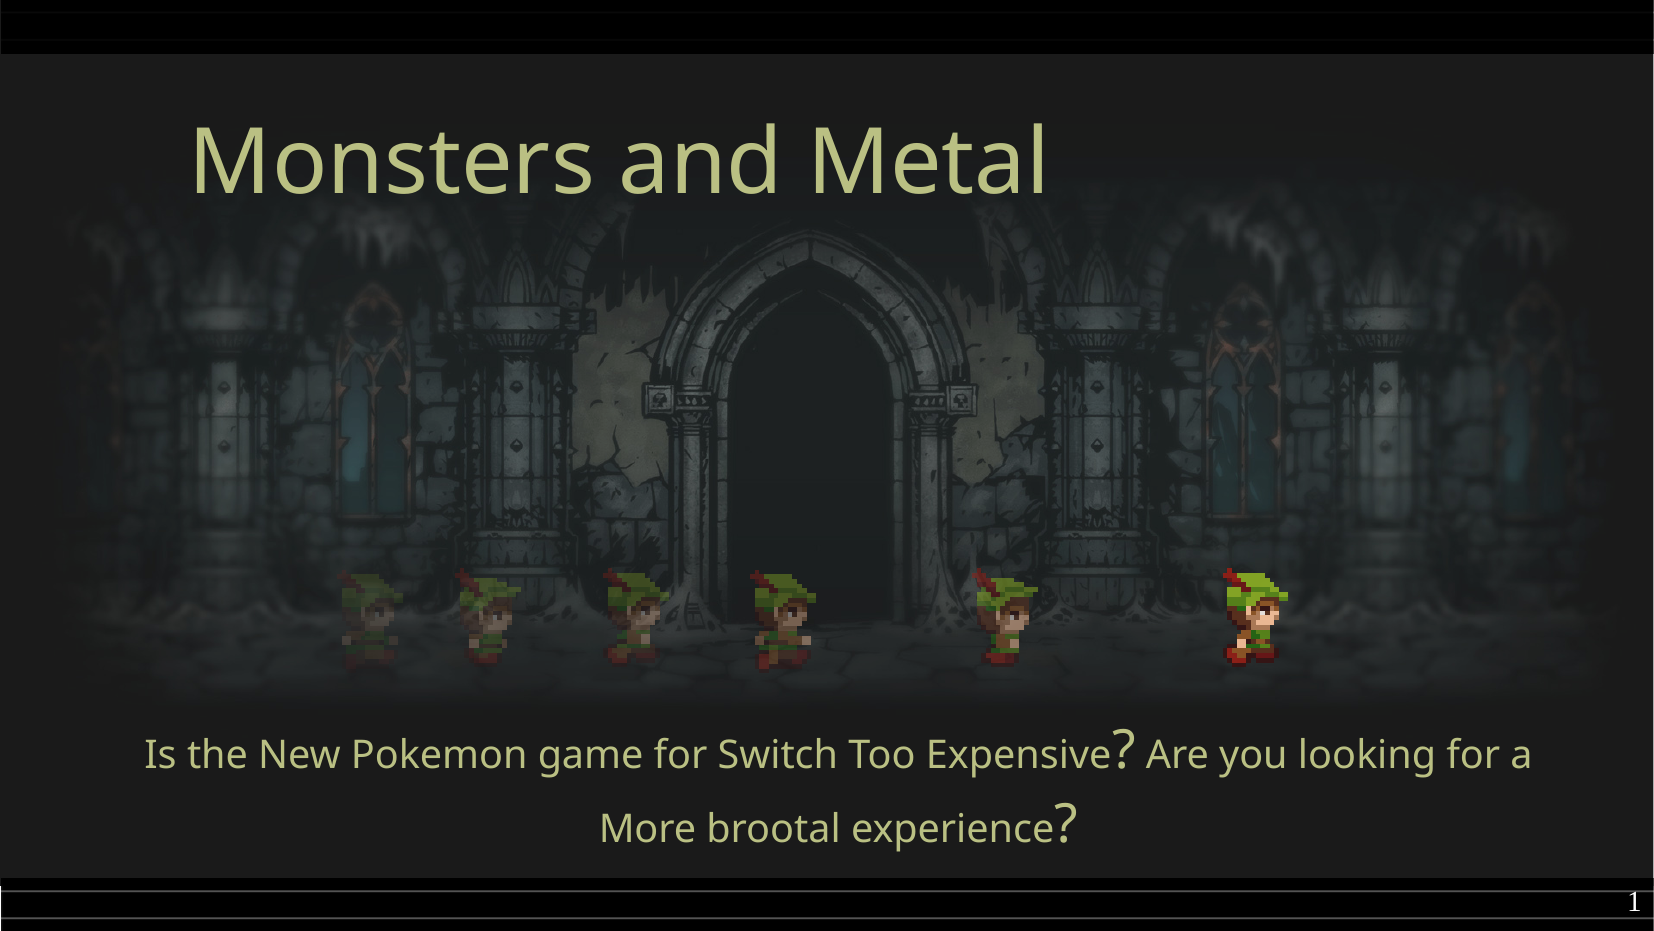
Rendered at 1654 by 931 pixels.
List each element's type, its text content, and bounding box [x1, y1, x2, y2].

picture [0, 0, 1654, 931]
title Monsters and Metal [188, 80, 1465, 237]
title Is the New Pokemon game for Switch Too Expensive? Are you looking for a More brootal experience? [94, 706, 1583, 863]
